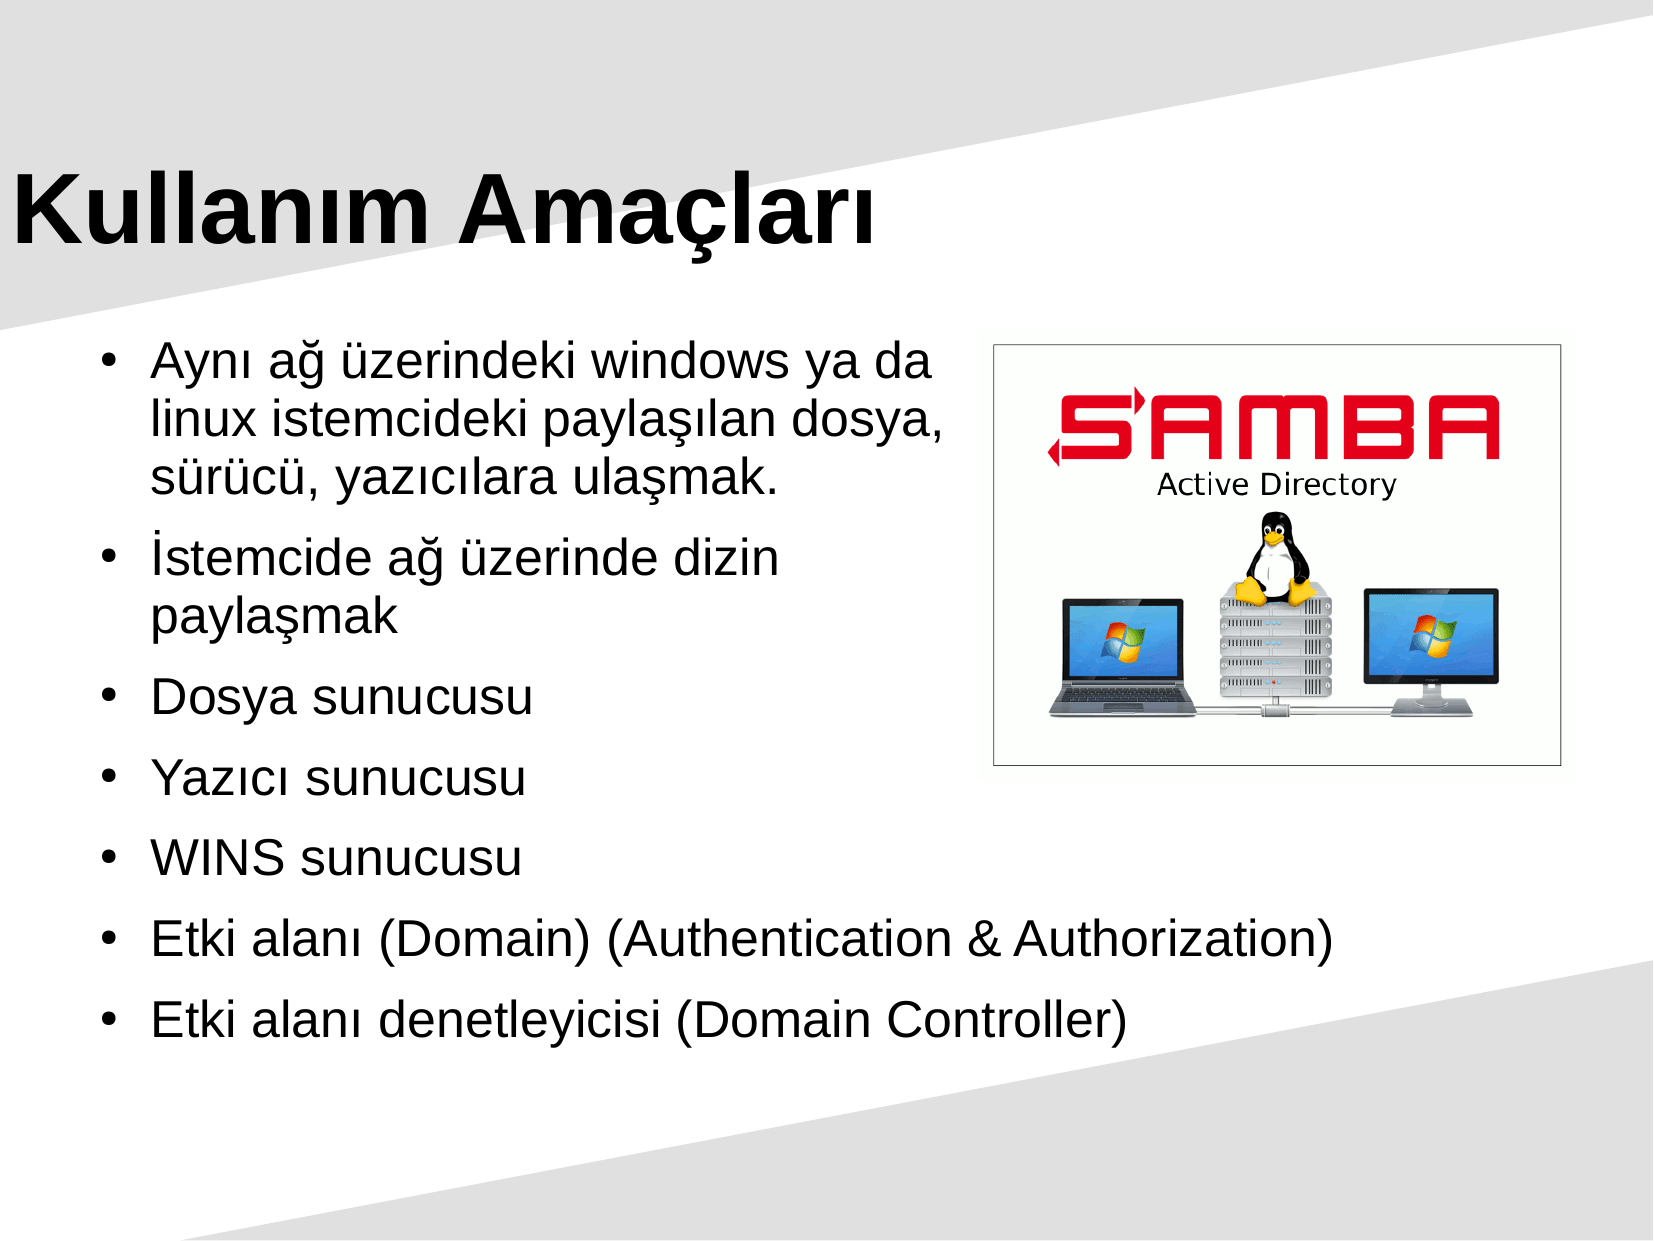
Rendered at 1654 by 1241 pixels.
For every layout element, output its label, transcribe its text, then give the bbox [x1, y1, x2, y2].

title Kullanım Amaçları [11, 105, 1499, 313]
list Aynı ağ üzerindeki windows ya da linux istemcideki paylaşılan dosya, sürücü, yazıcılara ulaşmak. İstemcide ağ üzerinde dizin paylaşmak Dosya sunucusu Yazıcı sunucusu WINS sunucusu Etki alanı (Domain) (Authentication & Authorization) Etki alanı denetleyicisi (Domain Controller) [82, 331, 1538, 1052]
picture [978, 329, 1576, 781]
